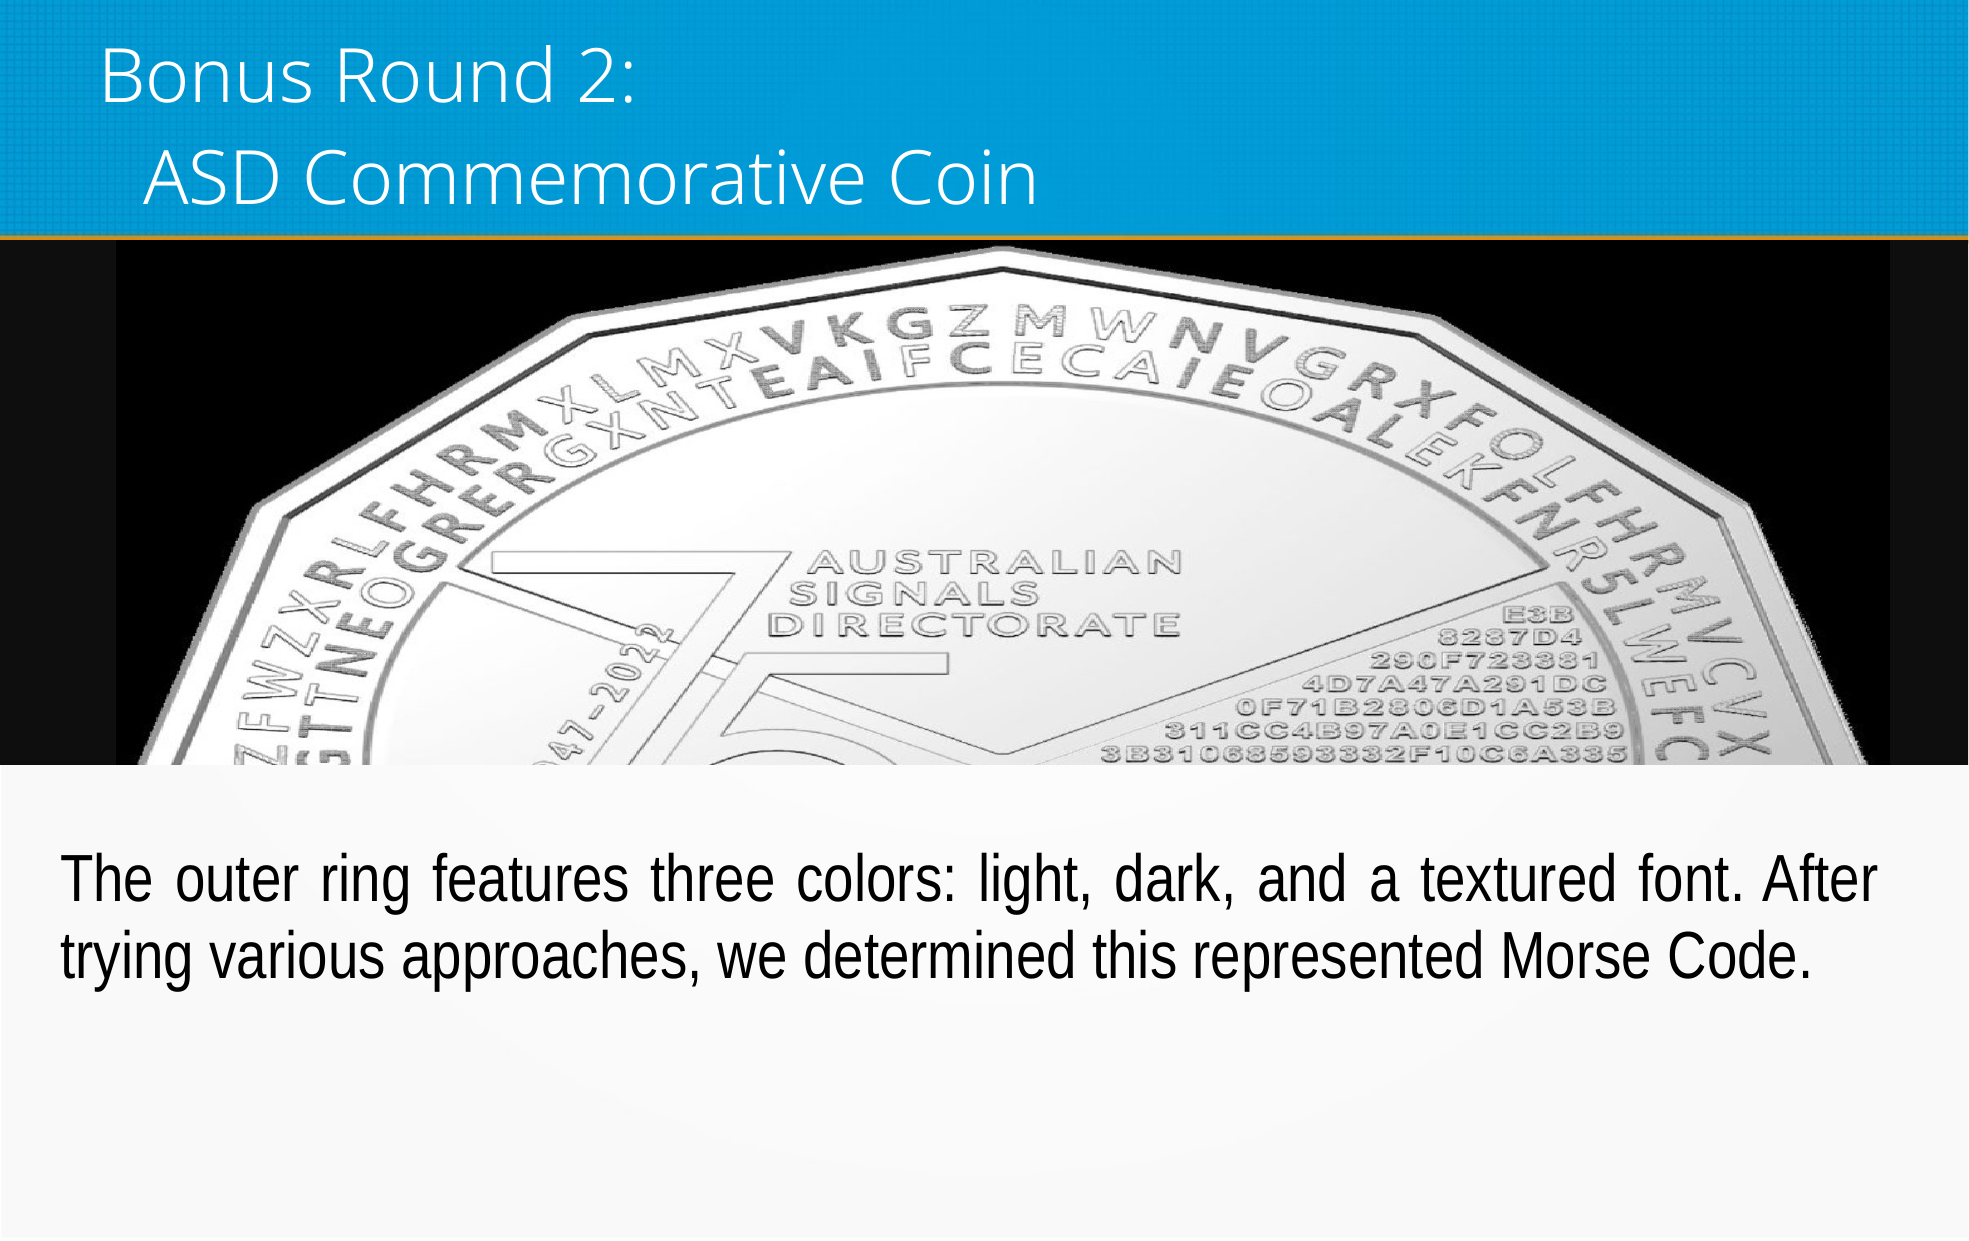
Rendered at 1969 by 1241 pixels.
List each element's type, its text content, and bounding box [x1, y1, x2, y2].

picture [0, 233, 1969, 1241]
list The outer ring features three colors: light, dark, and a textured font. After trying various approaches, we determined this represented Morse Code. [60, 839, 1882, 1140]
title Bonus Round 2: ASD Commemorative Coin [98, 19, 1870, 227]
